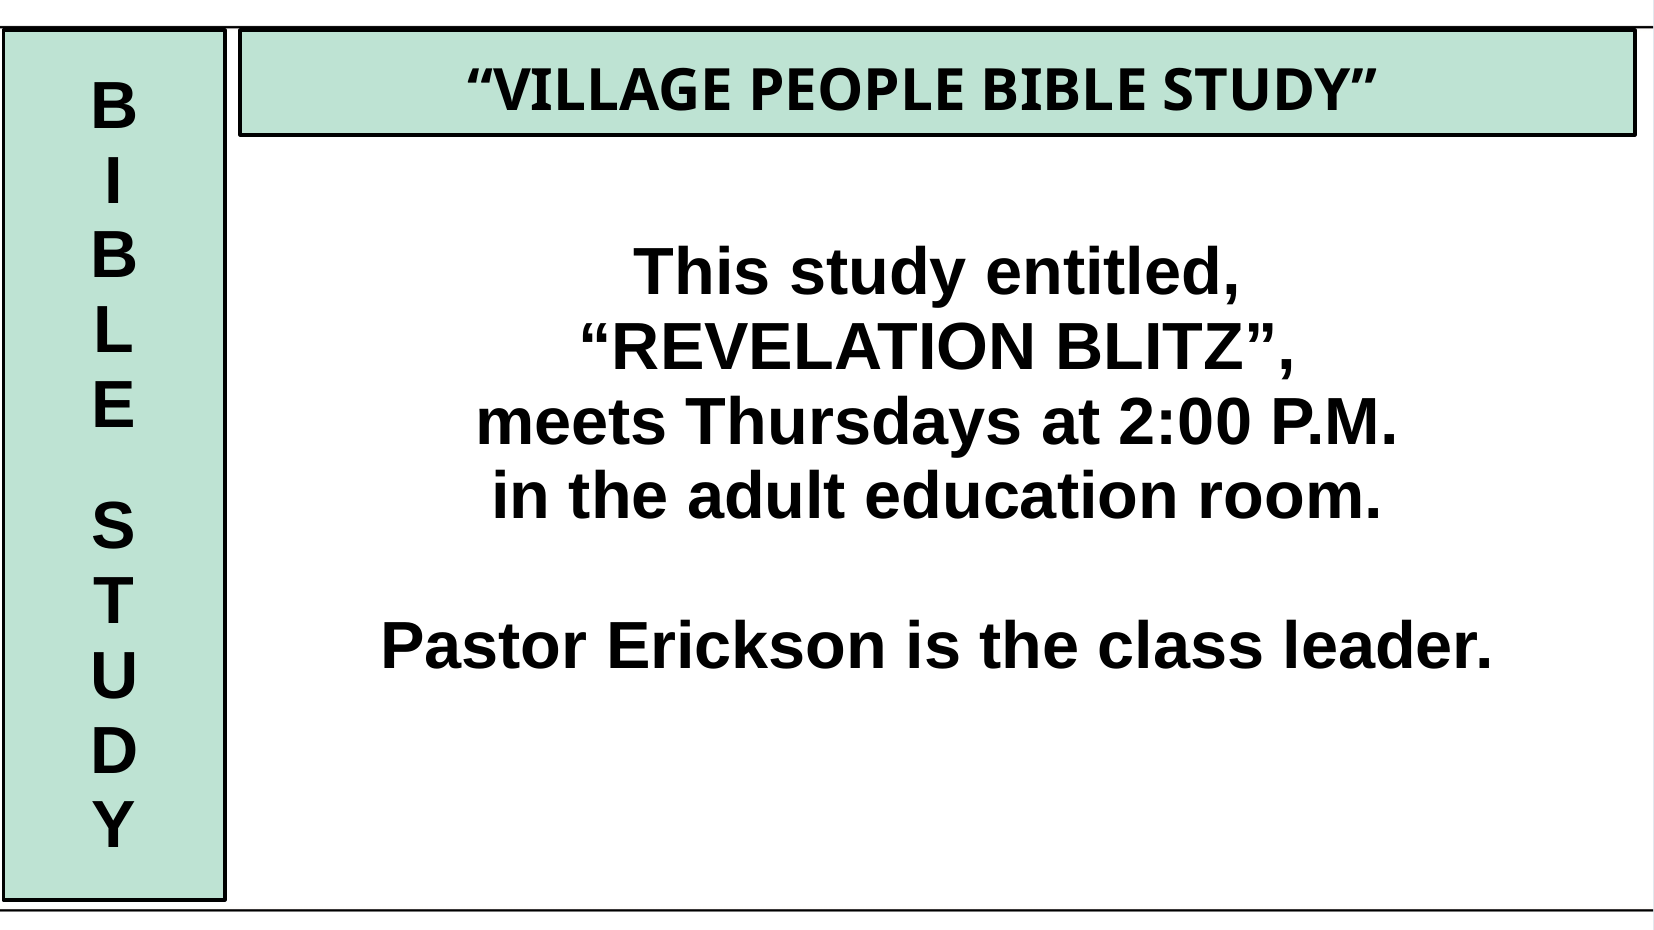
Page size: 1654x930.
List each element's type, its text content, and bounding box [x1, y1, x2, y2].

text_box This study entitled, “REVELATION BLITZ”, meets Thursdays at 2:00 P.M. in the adult education room. Pastor Erickson is the class leader. [300, 226, 1576, 706]
picture [0, 0, 1654, 930]
text_box “VILLAGE PEOPLE BIBLE STUDY” [255, 40, 1591, 134]
text_box [240, 29, 1636, 135]
text_box B I B L E S T U D Y [3, 29, 226, 901]
